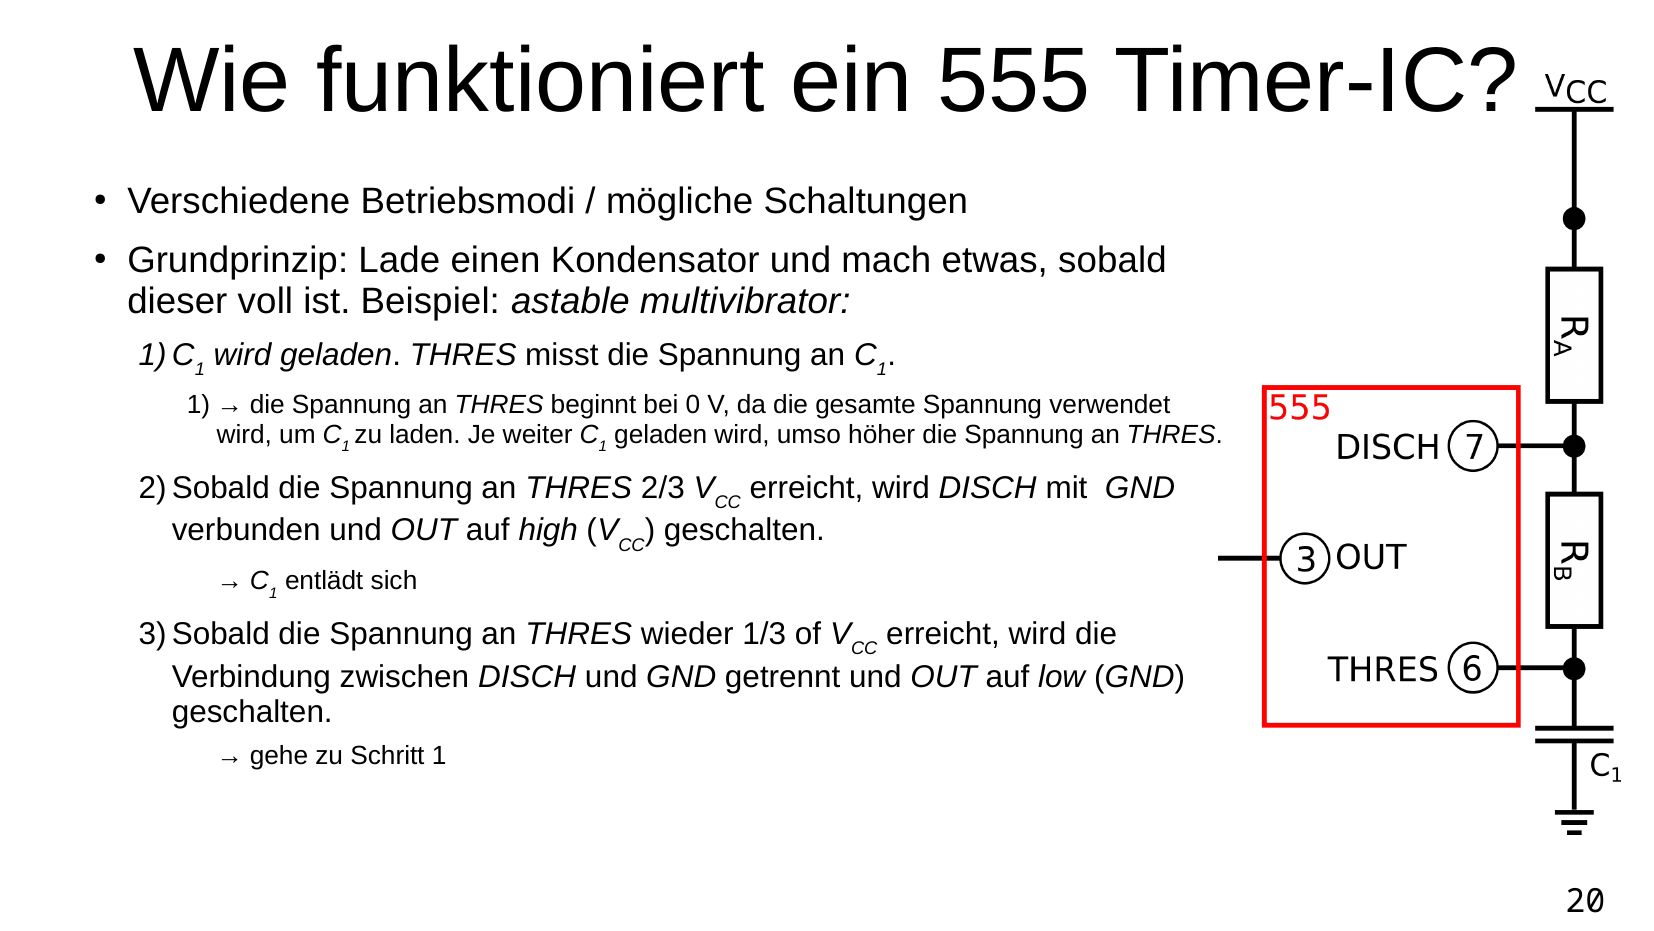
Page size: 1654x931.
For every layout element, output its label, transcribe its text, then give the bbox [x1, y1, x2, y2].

list Verschiedene Betriebsmodi / mögliche Schaltungen Grundprinzip: Lade einen Kondensator und mach etwas, sobald dieser voll ist. Beispiel: astable multivibrator: C1 wird geladen. THRES misst die Spannung an C1. → die Spannung an THRES beginnt bei 0 V, da die gesamte Spannung verwendet wird, um C1 zu laden. Je weiter C1 geladen wird, umso höher die Spannung an THRES. Sobald die Spannung an THRES 2/3 VCC erreicht, wird DISCH mit GND verbunden und OUT auf high (VCC) geschalten. → C1 entlädt sich Sobald die Spannung an THRES wieder 1/3 of VCC erreicht, wird die Verbindung zwischen DISCH und GND getrennt und OUT auf low (GND) geschalten. → gehe zu Schritt 1 [82, 180, 1218, 811]
title Wie funktioniert ein 555 Timer-IC? [82, 1, 1571, 157]
picture [1218, 74, 1621, 835]
